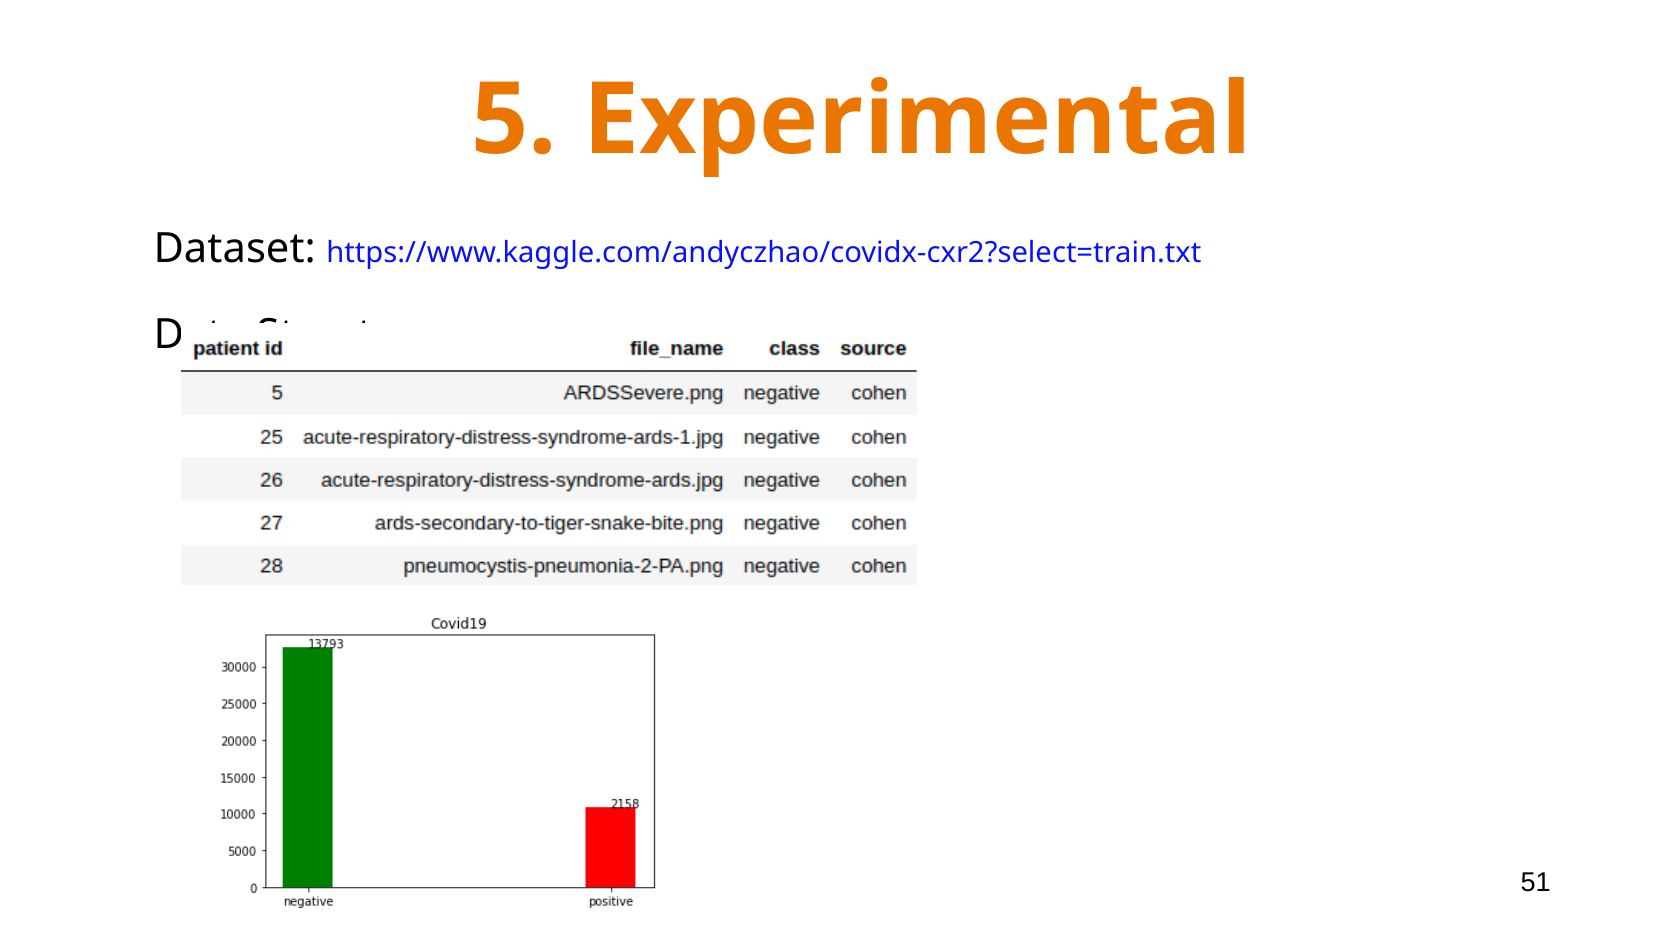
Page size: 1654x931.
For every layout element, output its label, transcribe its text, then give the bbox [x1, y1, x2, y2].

title 5. Experimental [82, 37, 1571, 193]
picture [181, 323, 960, 586]
picture [212, 609, 661, 916]
list Dataset: https://www.kaggle.com/andyczhao/covidx-cxr2?select=train.txt Data Structure [82, 217, 1571, 758]
